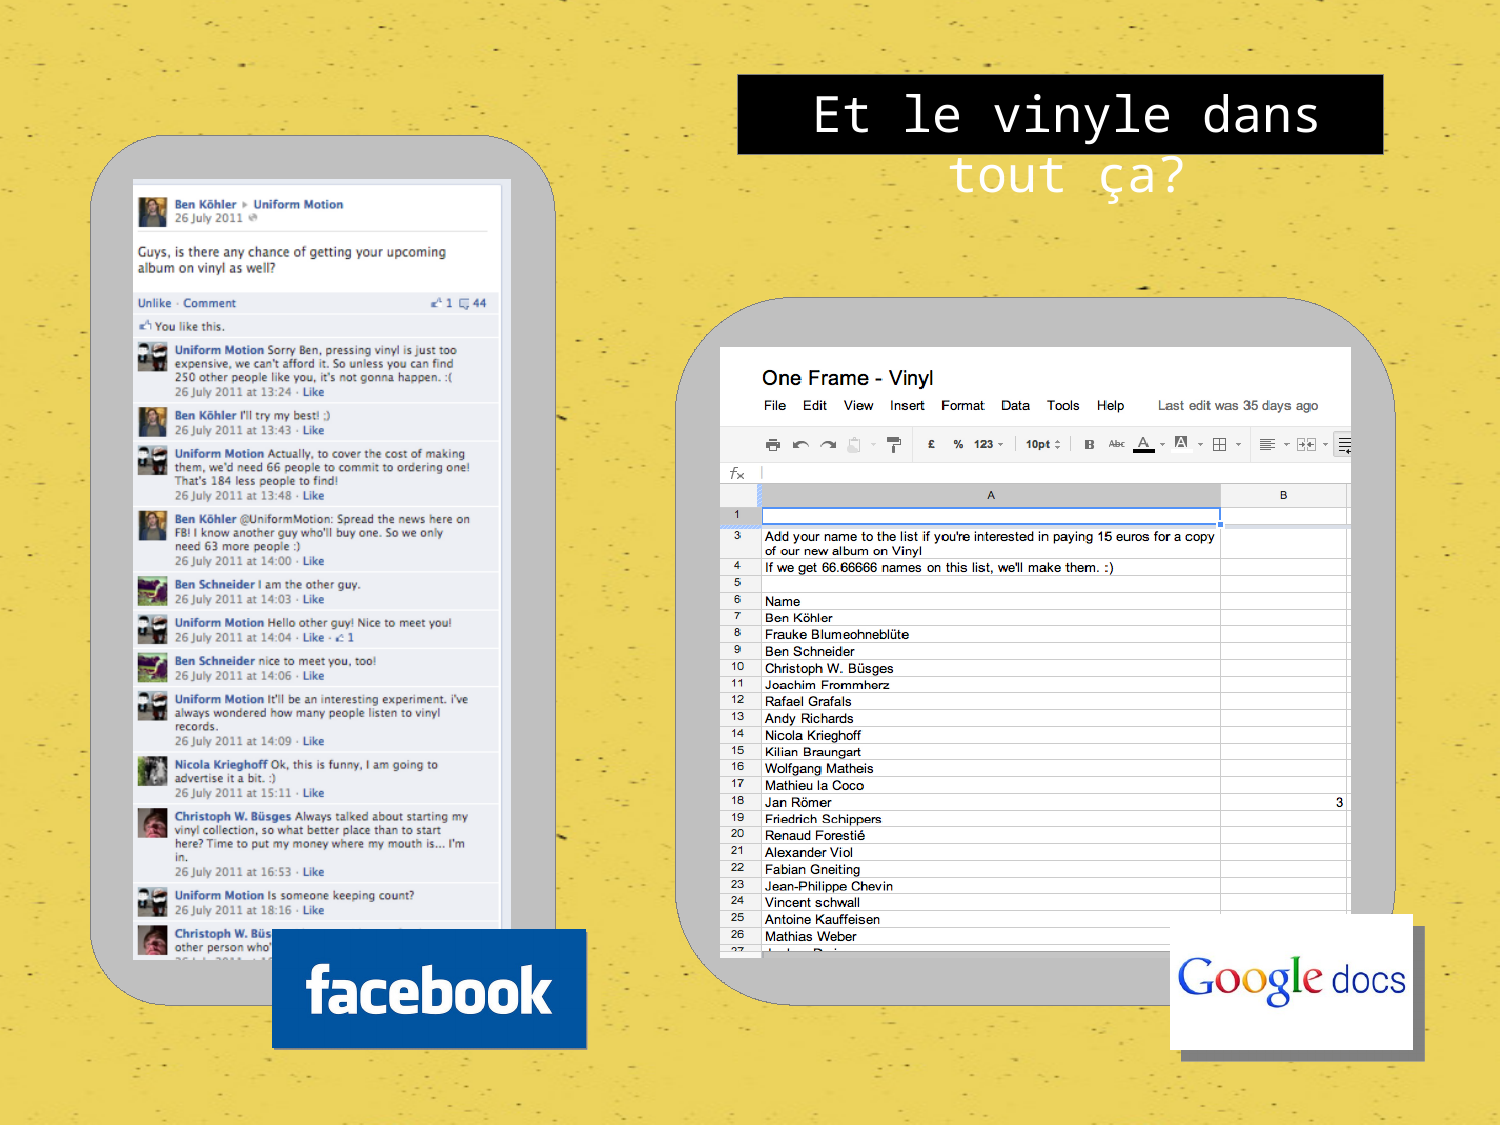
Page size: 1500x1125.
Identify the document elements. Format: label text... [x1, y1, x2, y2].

text_box [90, 135, 556, 1006]
text_box [675, 297, 1396, 1006]
text_box [737, 74, 1384, 155]
text_box Et le vinyle dans tout ça? [750, 74, 1384, 150]
picture [0, 0, 1500, 1125]
